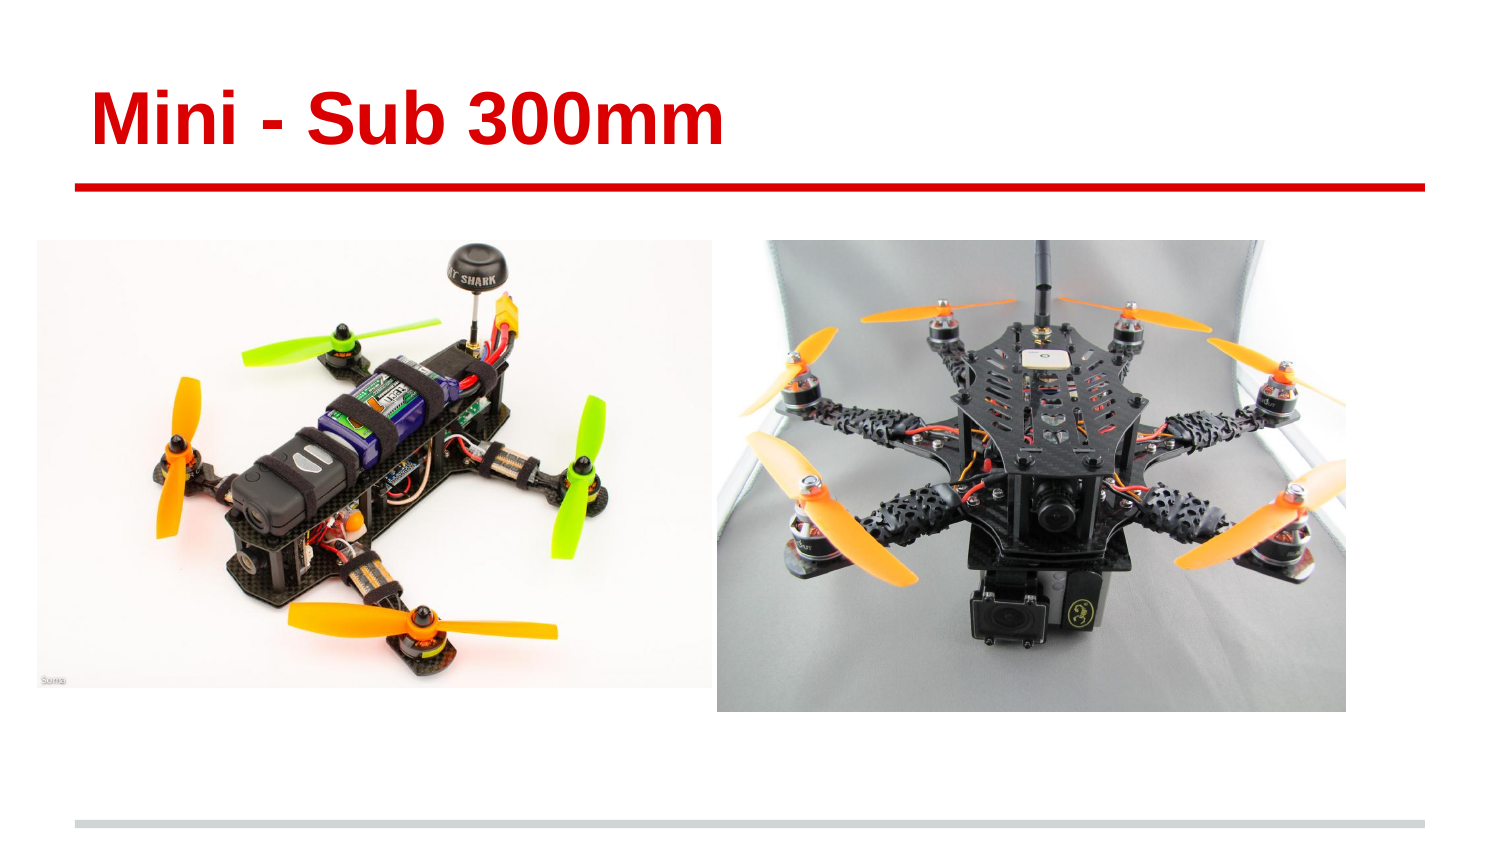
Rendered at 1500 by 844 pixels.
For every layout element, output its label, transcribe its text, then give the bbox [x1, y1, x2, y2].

picture [37, 240, 712, 688]
picture [717, 240, 1346, 712]
title Mini - Sub 300mm [75, 33, 1425, 175]
